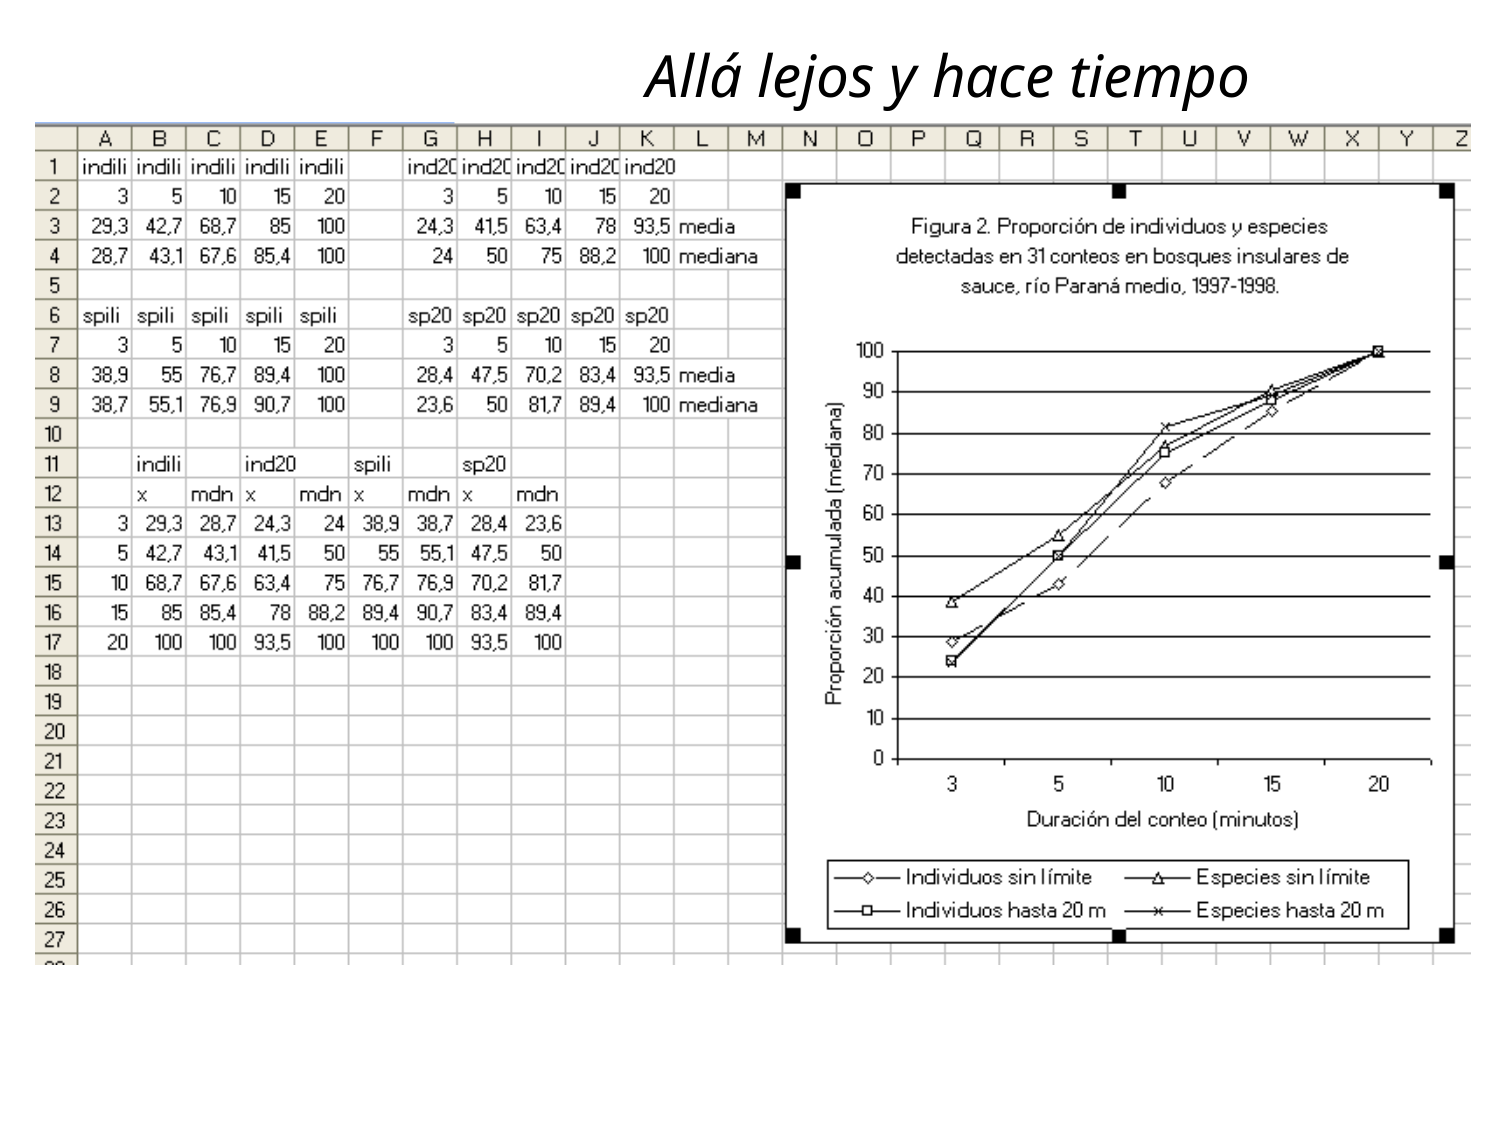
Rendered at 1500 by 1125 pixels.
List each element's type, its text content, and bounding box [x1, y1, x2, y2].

text_box Allá lejos y hace tiempo [631, 31, 1266, 117]
picture [35, 122, 1471, 965]
